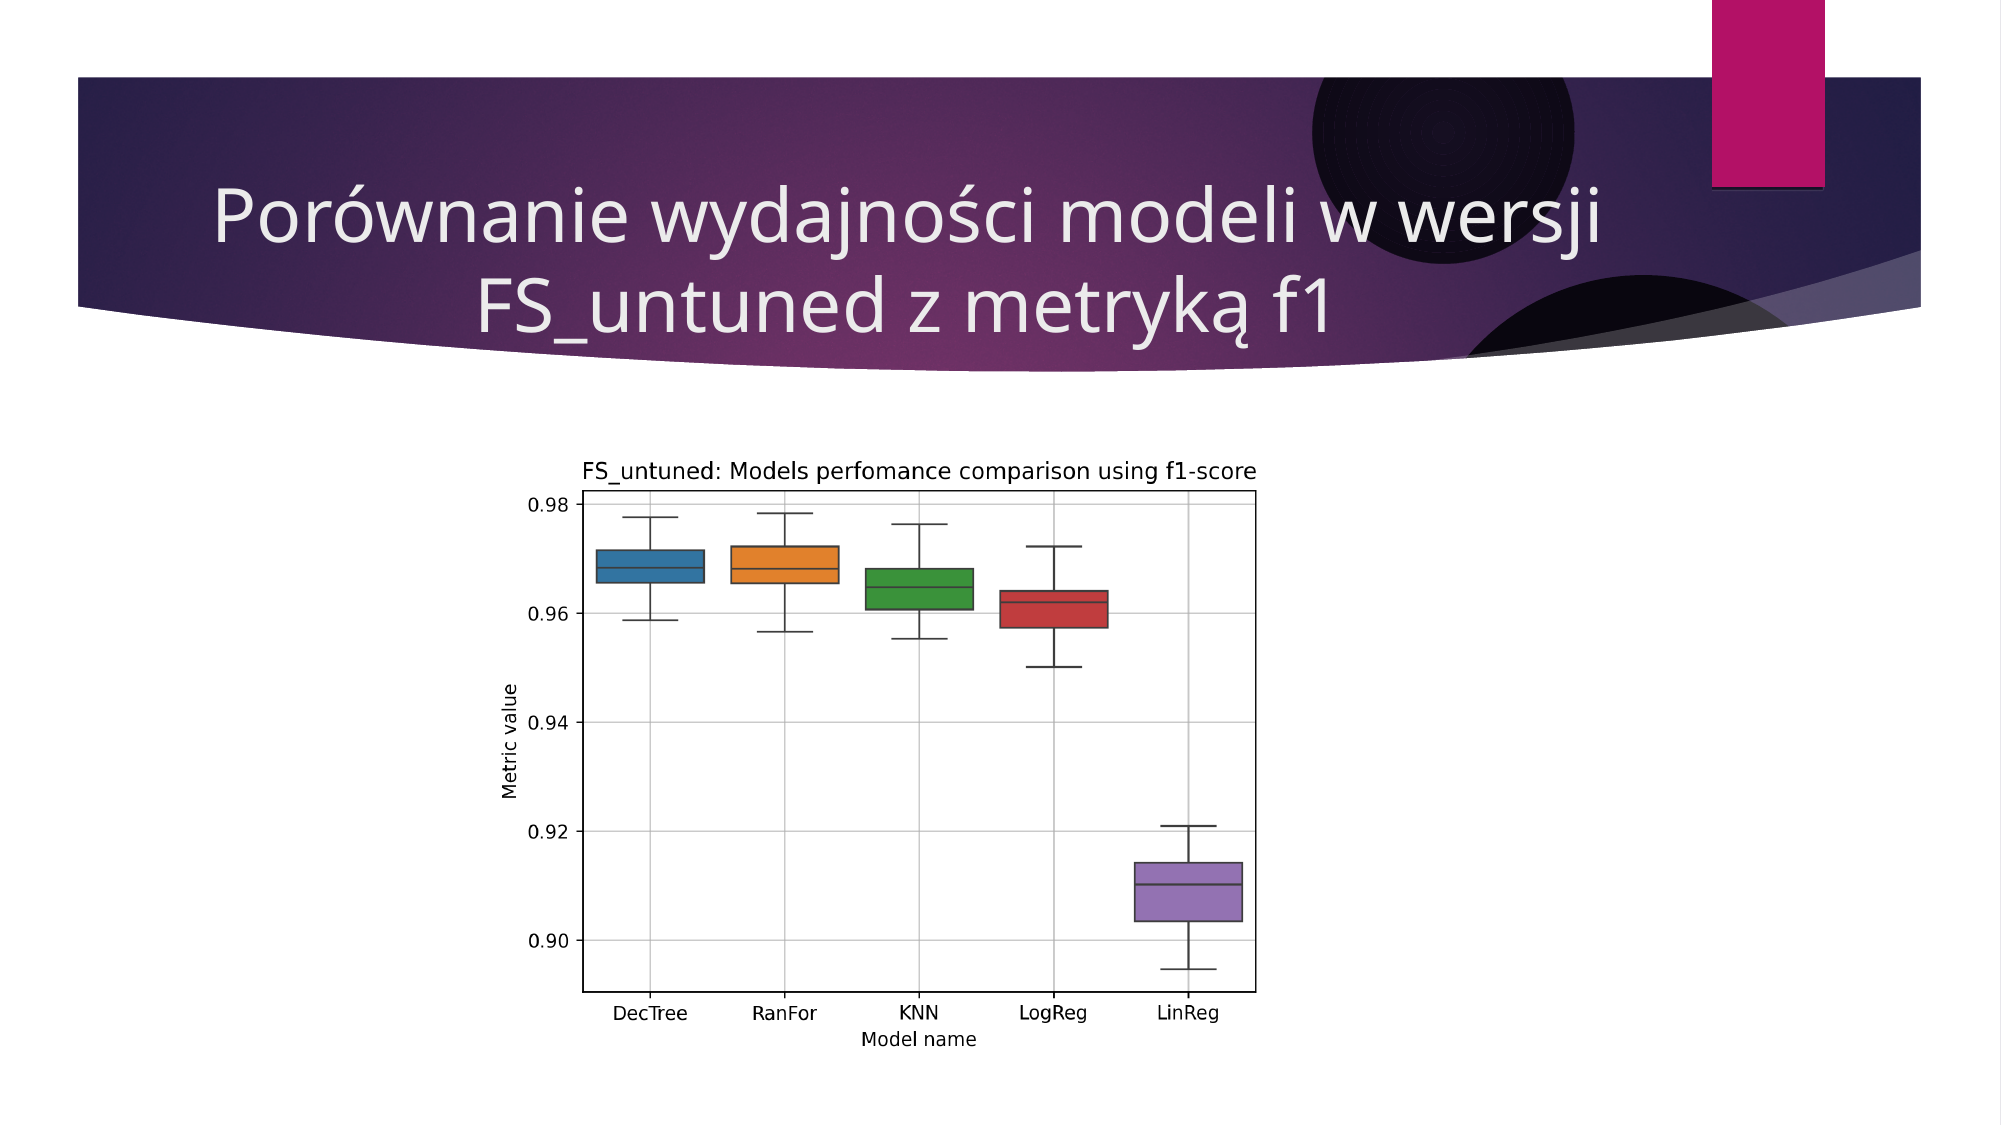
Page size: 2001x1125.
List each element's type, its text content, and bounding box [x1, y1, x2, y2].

title Porównanie wydajności modeli w wersji FS_untuned z metryką f1 [189, 159, 1627, 276]
picture [474, 412, 1342, 1063]
